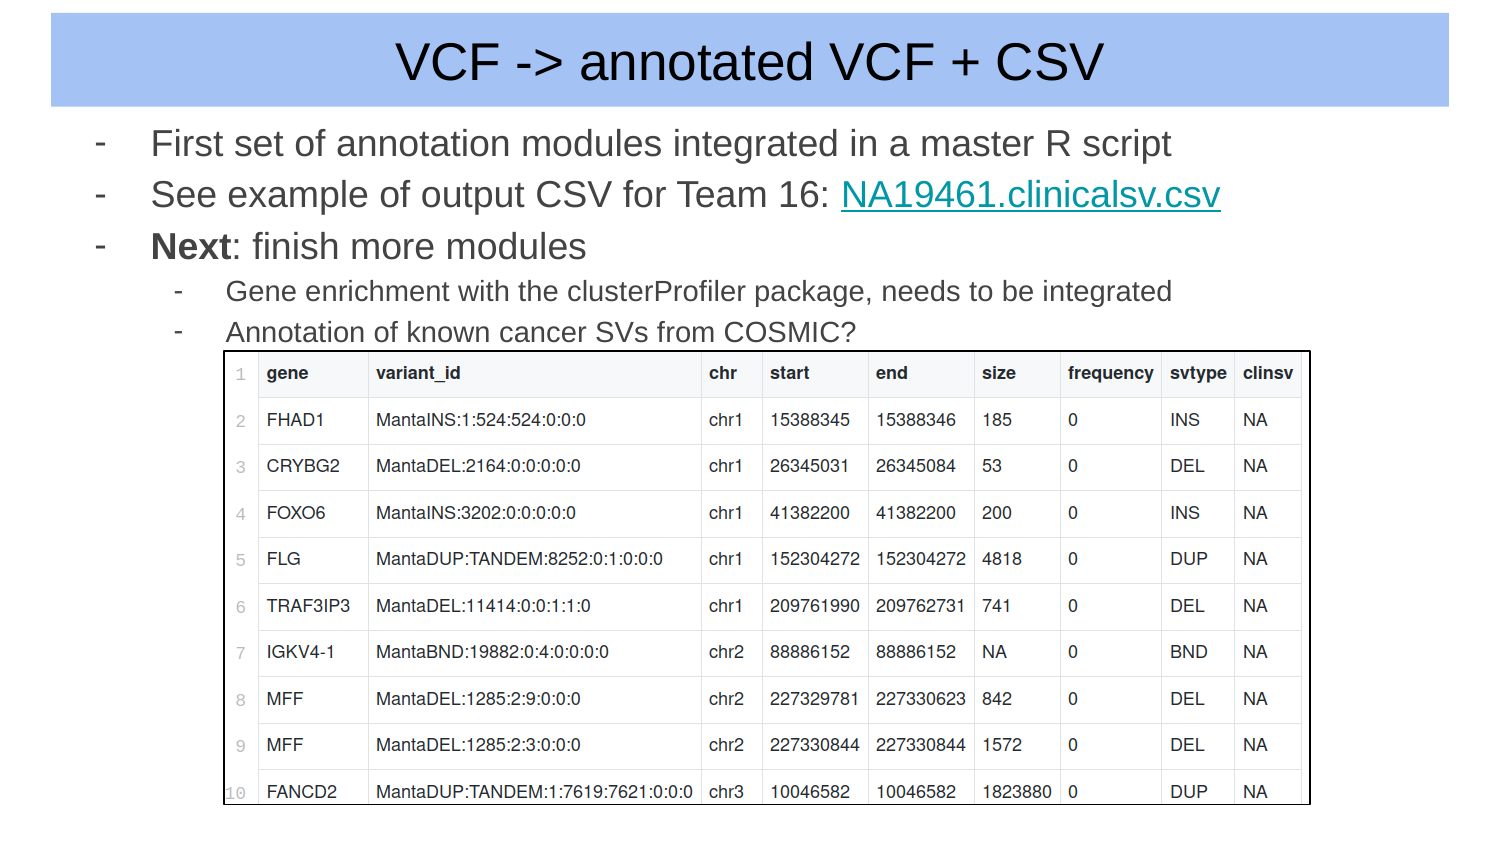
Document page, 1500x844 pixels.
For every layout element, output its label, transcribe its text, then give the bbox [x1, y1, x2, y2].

list First set of annotation modules integrated in a master R script See example of output CSV for Team 16: NA19461.clinicalsv.csv Next: finish more modules Gene enrichment with the clusterProfiler package, needs to be integrated Annotation of known cancer SVs from COSMIC? [60, 97, 1459, 393]
title VCF -> annotated VCF + CSV [51, 12, 1449, 107]
picture [224, 351, 1310, 804]
